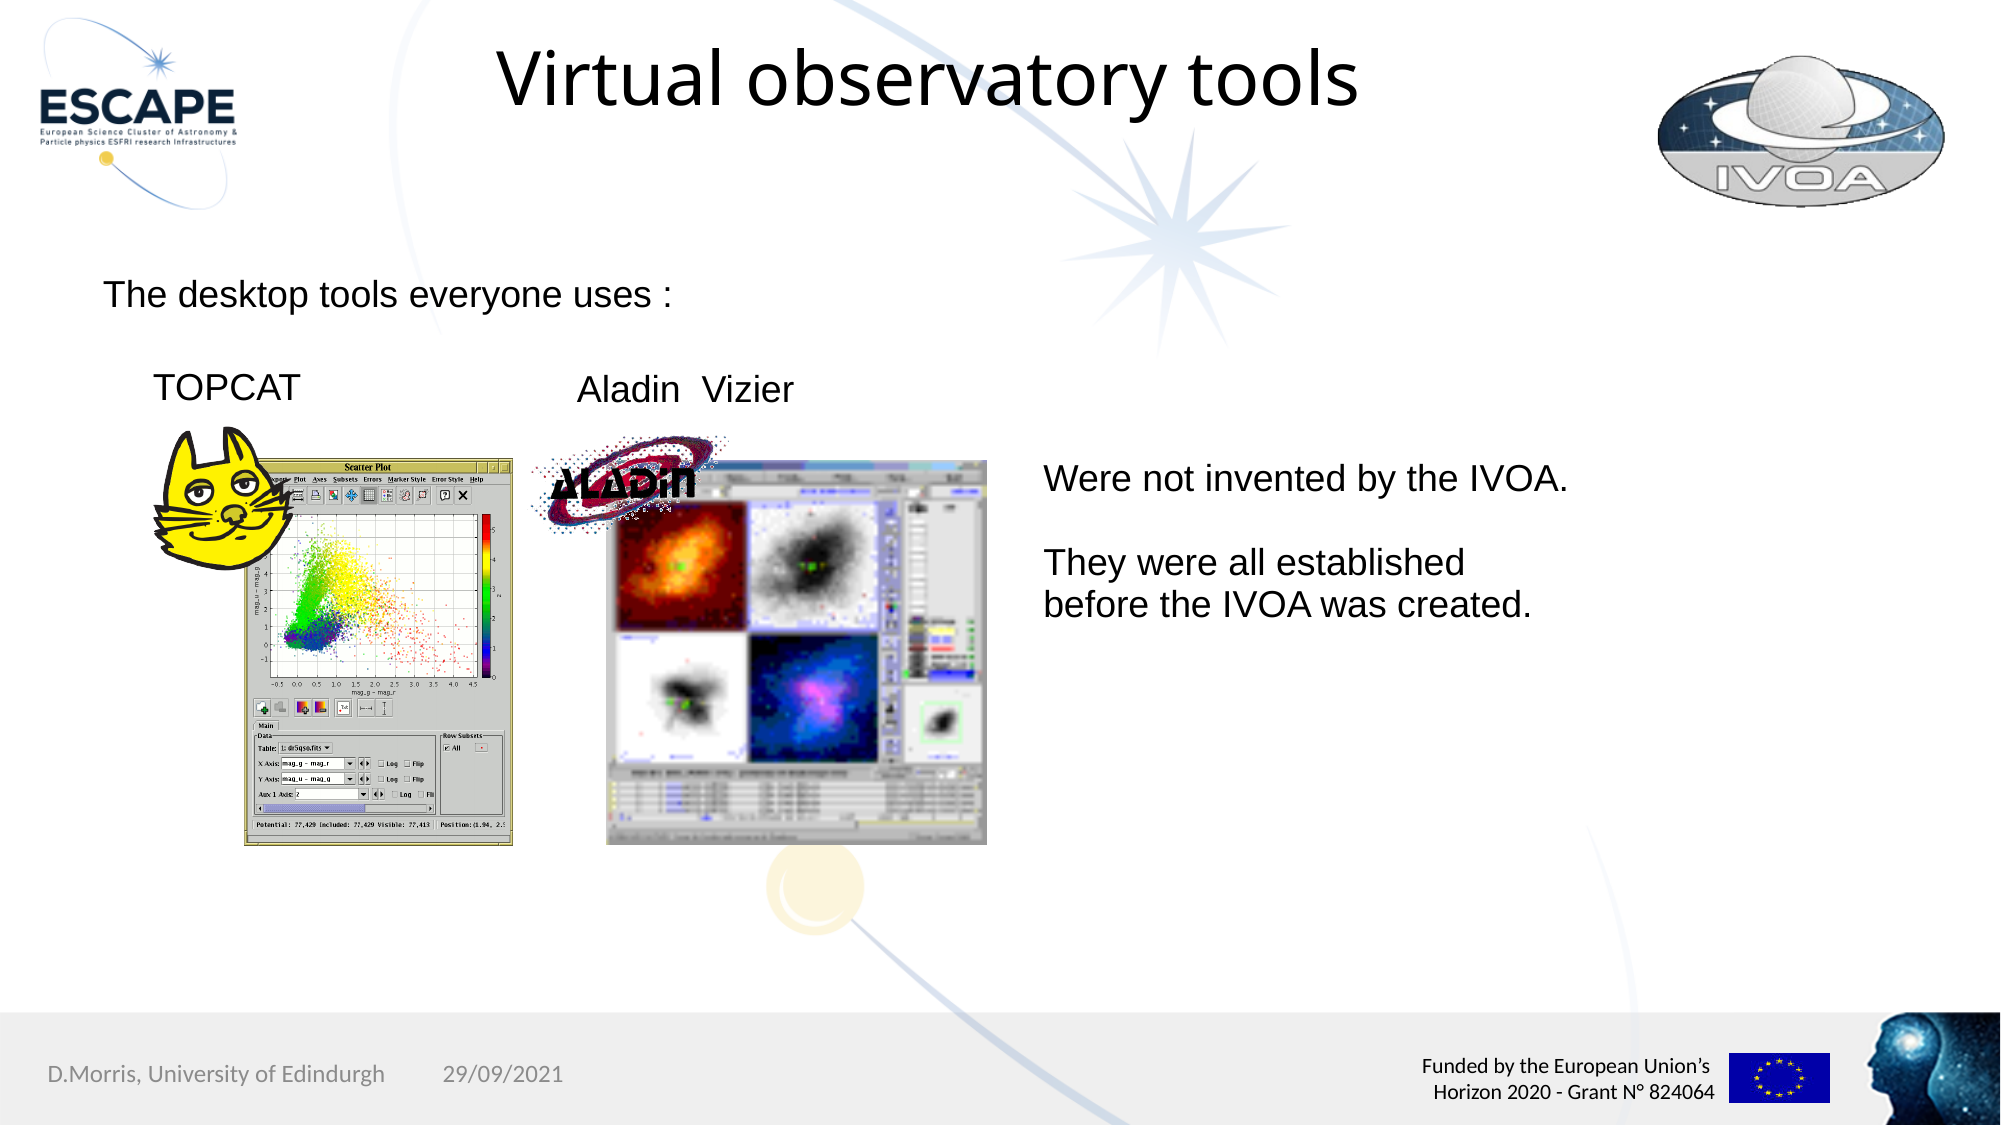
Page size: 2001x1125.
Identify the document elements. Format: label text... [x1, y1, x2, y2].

picture [0, 0, 2001, 1125]
title Virtual observatory tools [481, 11, 1519, 150]
footer D.Morris, University of Edindurgh [32, 1042, 414, 1103]
text_box Were not invented by the IVOA. They were all established before the IVOA was created. [1028, 450, 1585, 634]
text_box TOPCAT [138, 358, 350, 420]
slide_number 29/09/2021 [427, 1042, 684, 1103]
text_box Aladin Vizier [562, 360, 881, 460]
text_box The desktop tools everyone uses : [88, 265, 688, 323]
